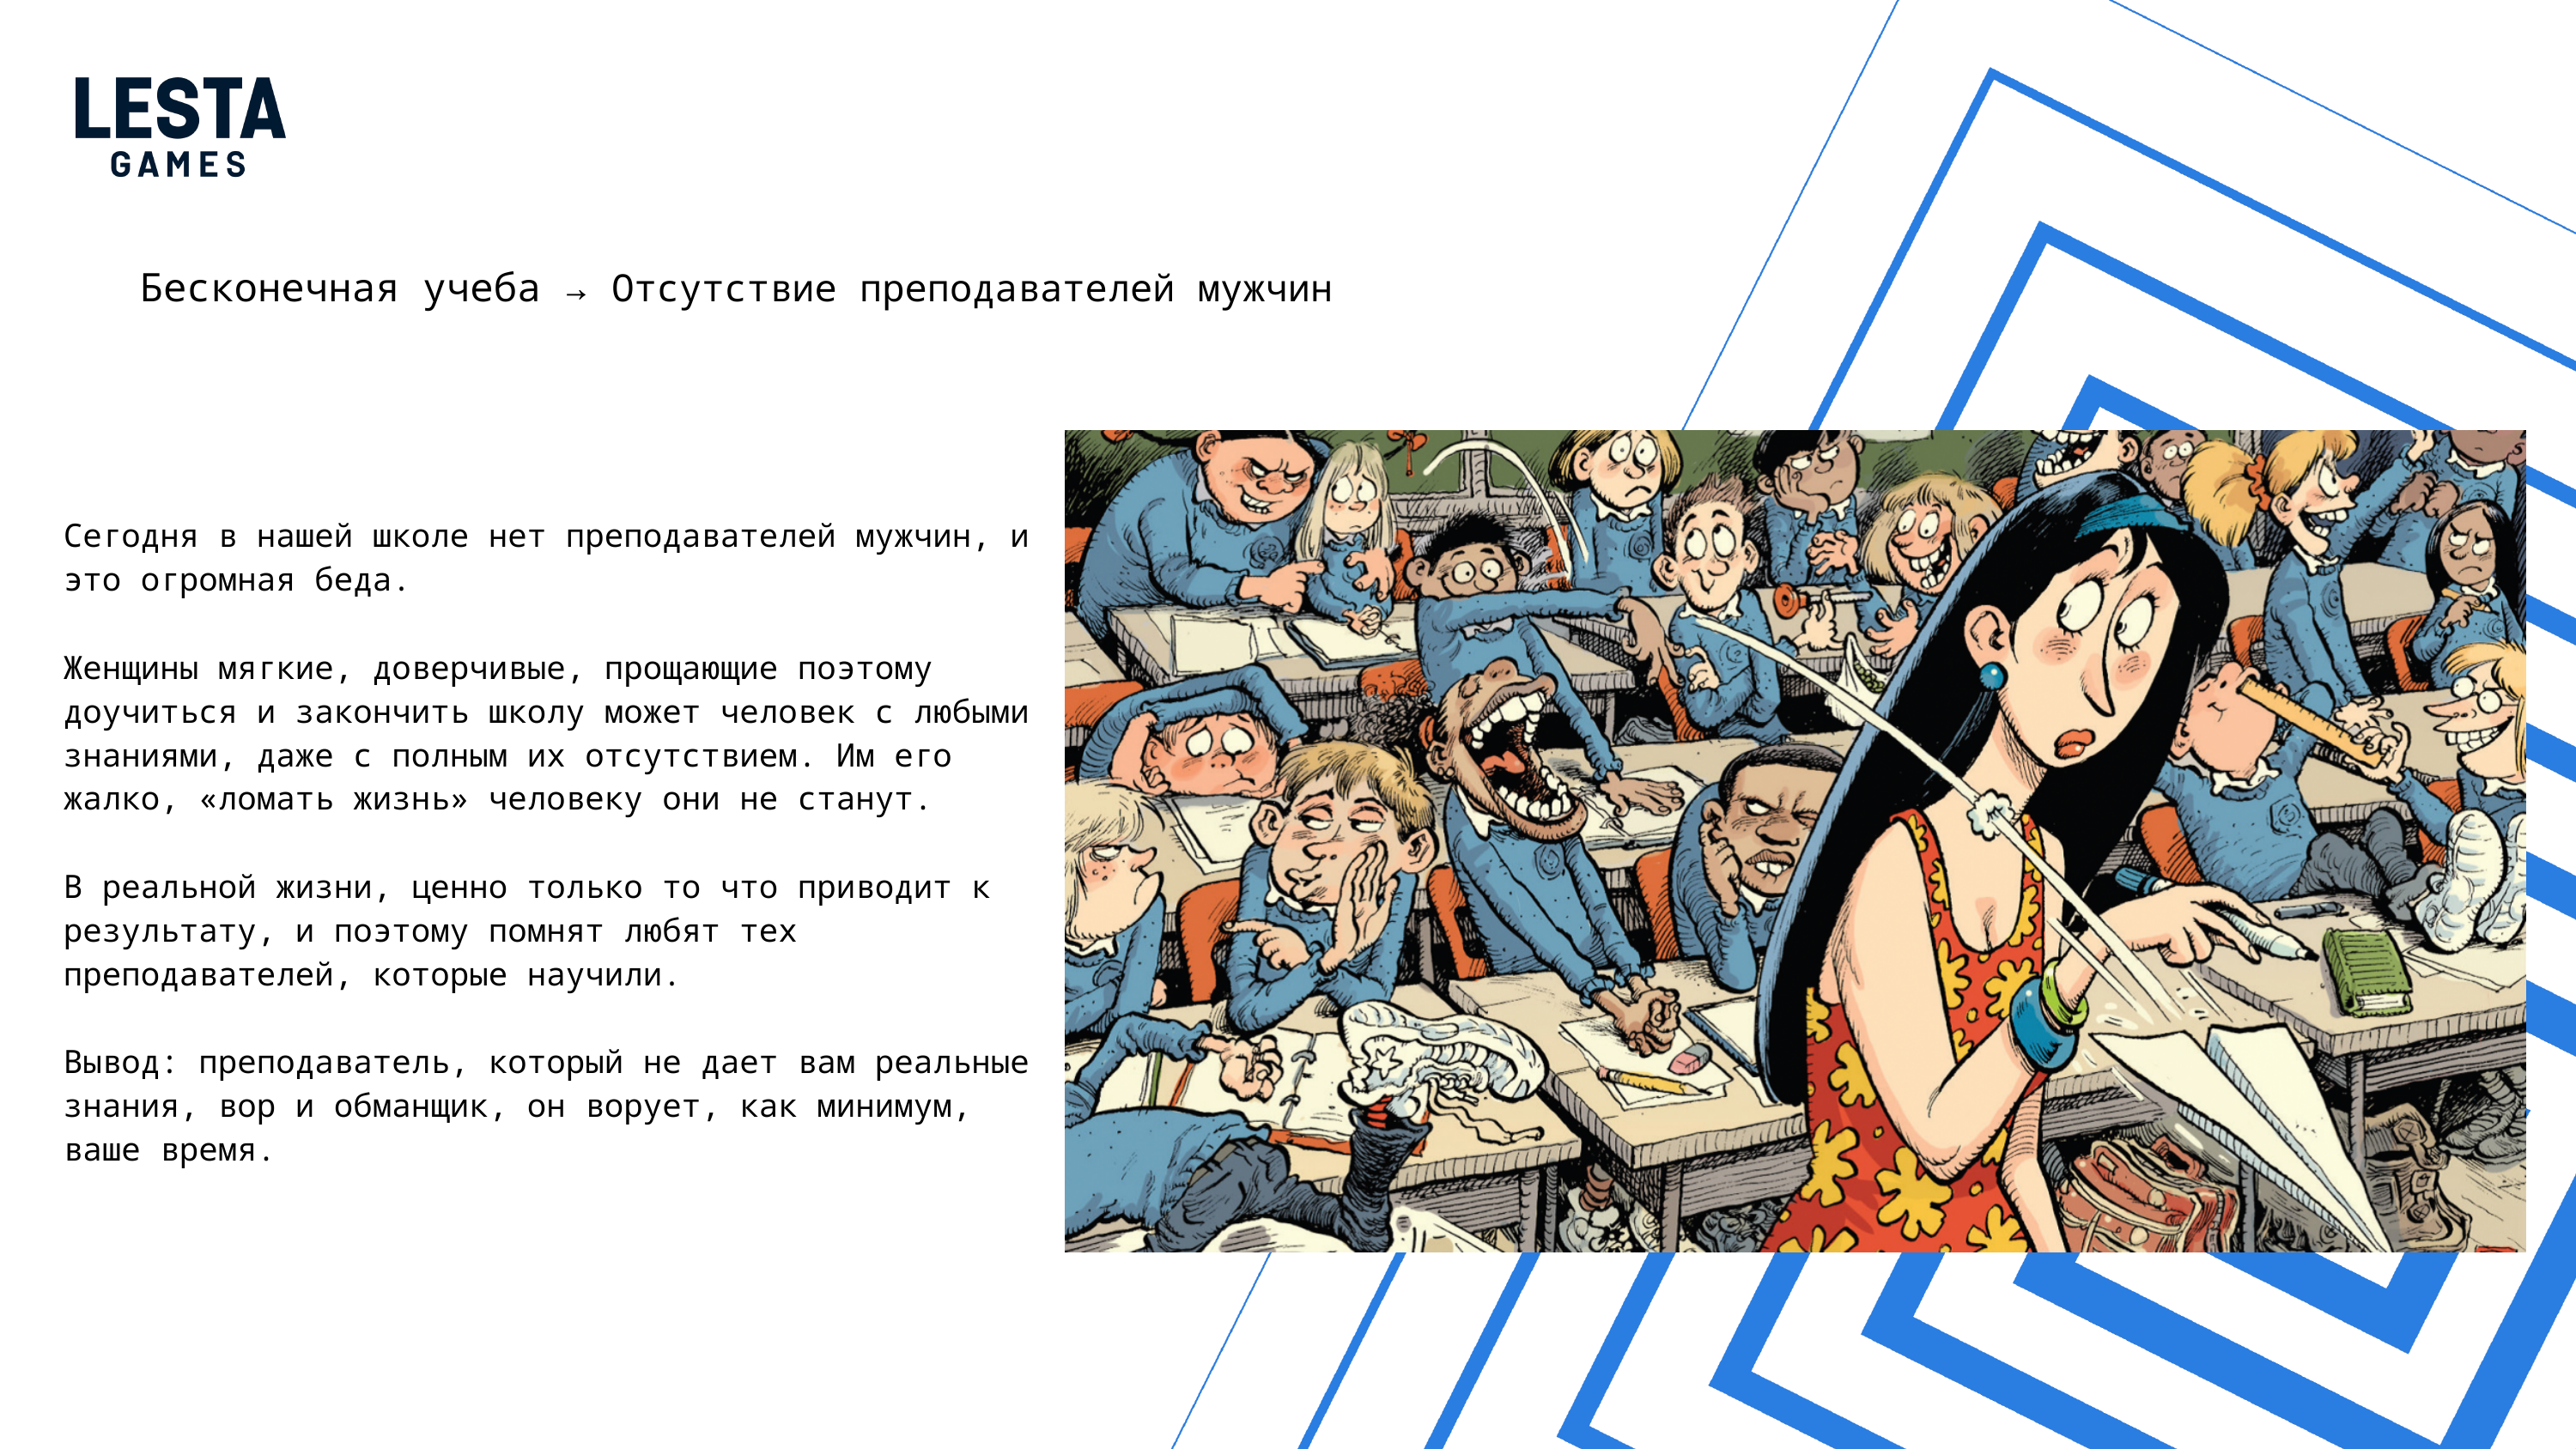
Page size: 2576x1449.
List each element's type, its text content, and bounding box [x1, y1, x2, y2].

text_box Бесконечная учеба → Отсутствие преподавателей мужчин [126, 253, 1370, 371]
picture [1065, 0, 2576, 1449]
picture [76, 77, 286, 178]
text_box Сегодня в нашей школе нет преподавателей мужчин, и это огромная беда. Женщины мягкие, доверчивые, прощающие поэтому доучиться и закончить школу может человек с любыми знаниями, даже с полным их отсутствием. Им его жалко, «ломать жизнь» человеку они не станут. В реальной жизни, ценно только то что приводит к результату, и поэтому помнят любят тех преподавателей, которые научили. Вывод: преподаватель, который не дает вам реальные знания, вор и обманщик, он ворует, как минимум, ваше время. [51, 506, 1066, 1343]
